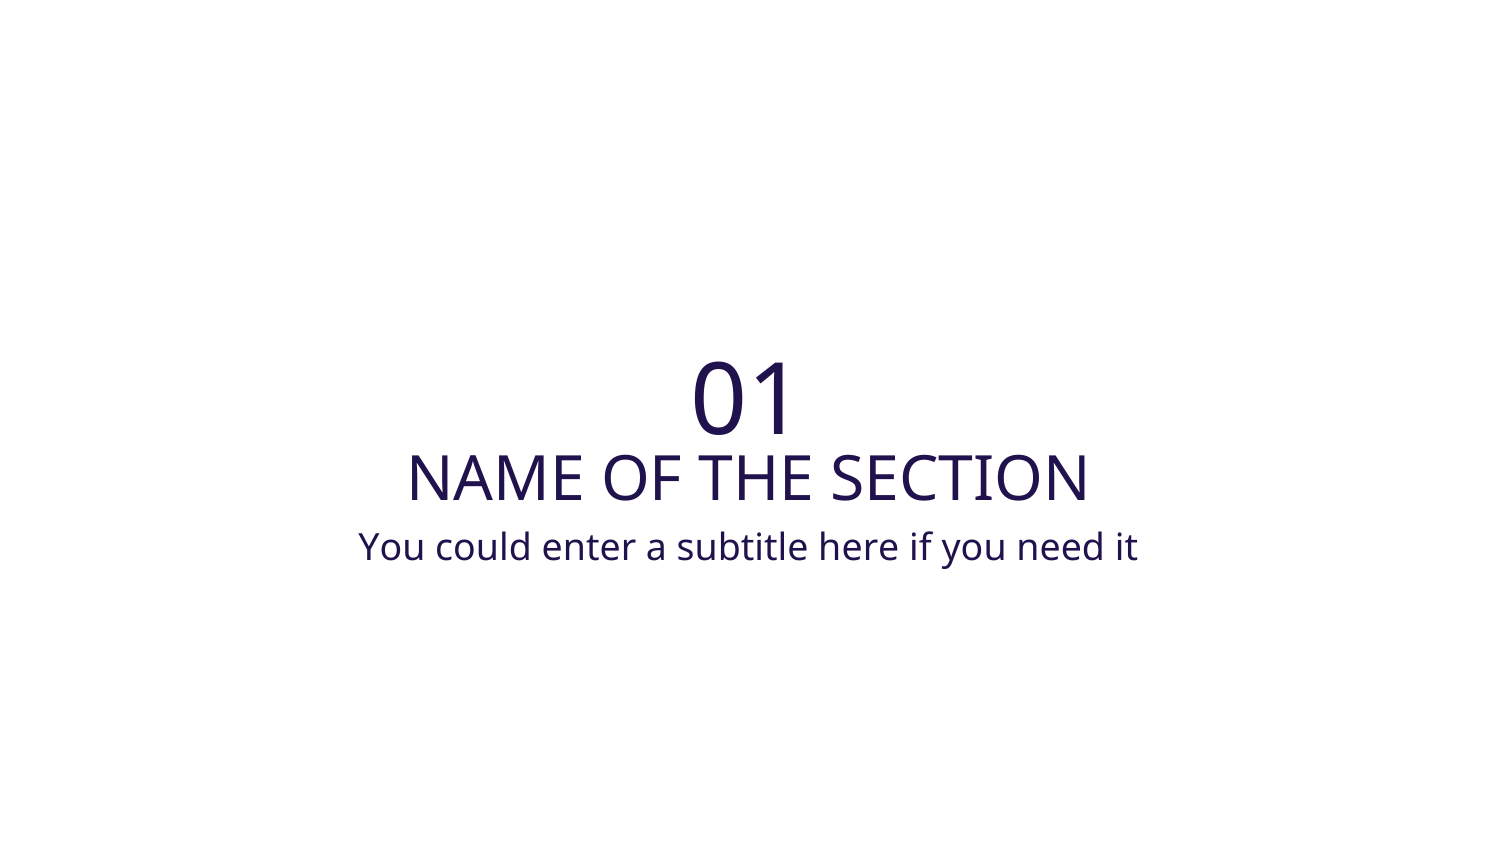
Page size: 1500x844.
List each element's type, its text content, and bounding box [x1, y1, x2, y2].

subtitle You could enter a subtitle here if you need it [150, 508, 1348, 572]
title NAME OF THE SECTION [150, 423, 1348, 507]
title 01 [441, 319, 1055, 422]
